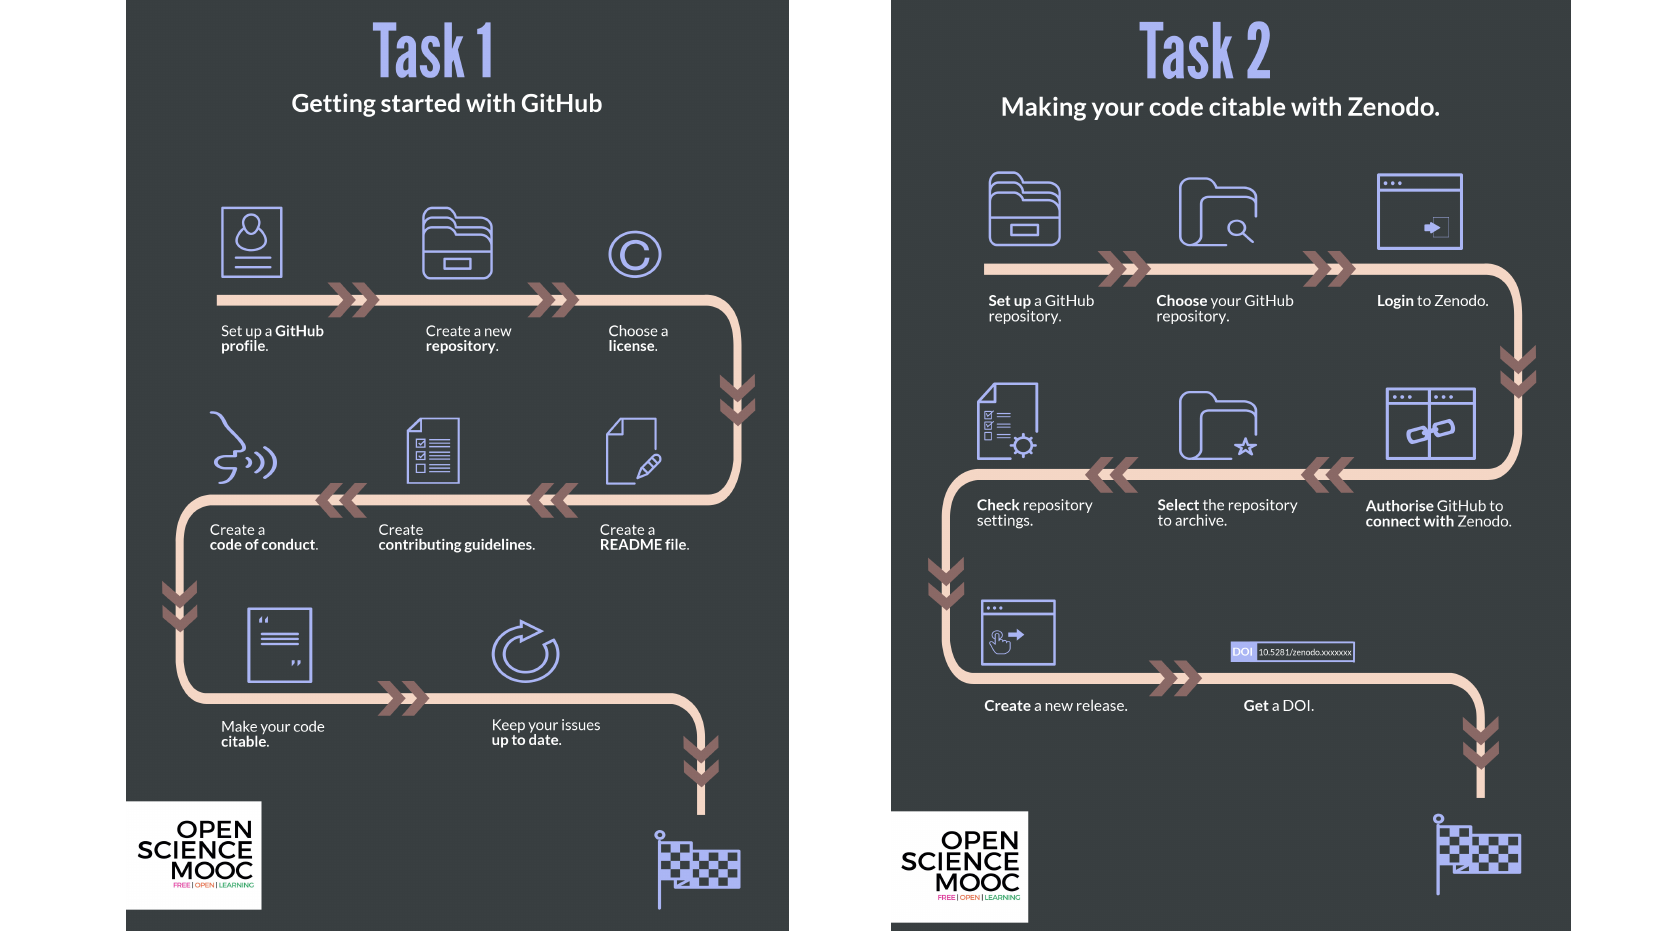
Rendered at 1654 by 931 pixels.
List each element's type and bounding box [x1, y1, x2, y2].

picture [126, 0, 789, 931]
picture [891, 0, 1571, 931]
